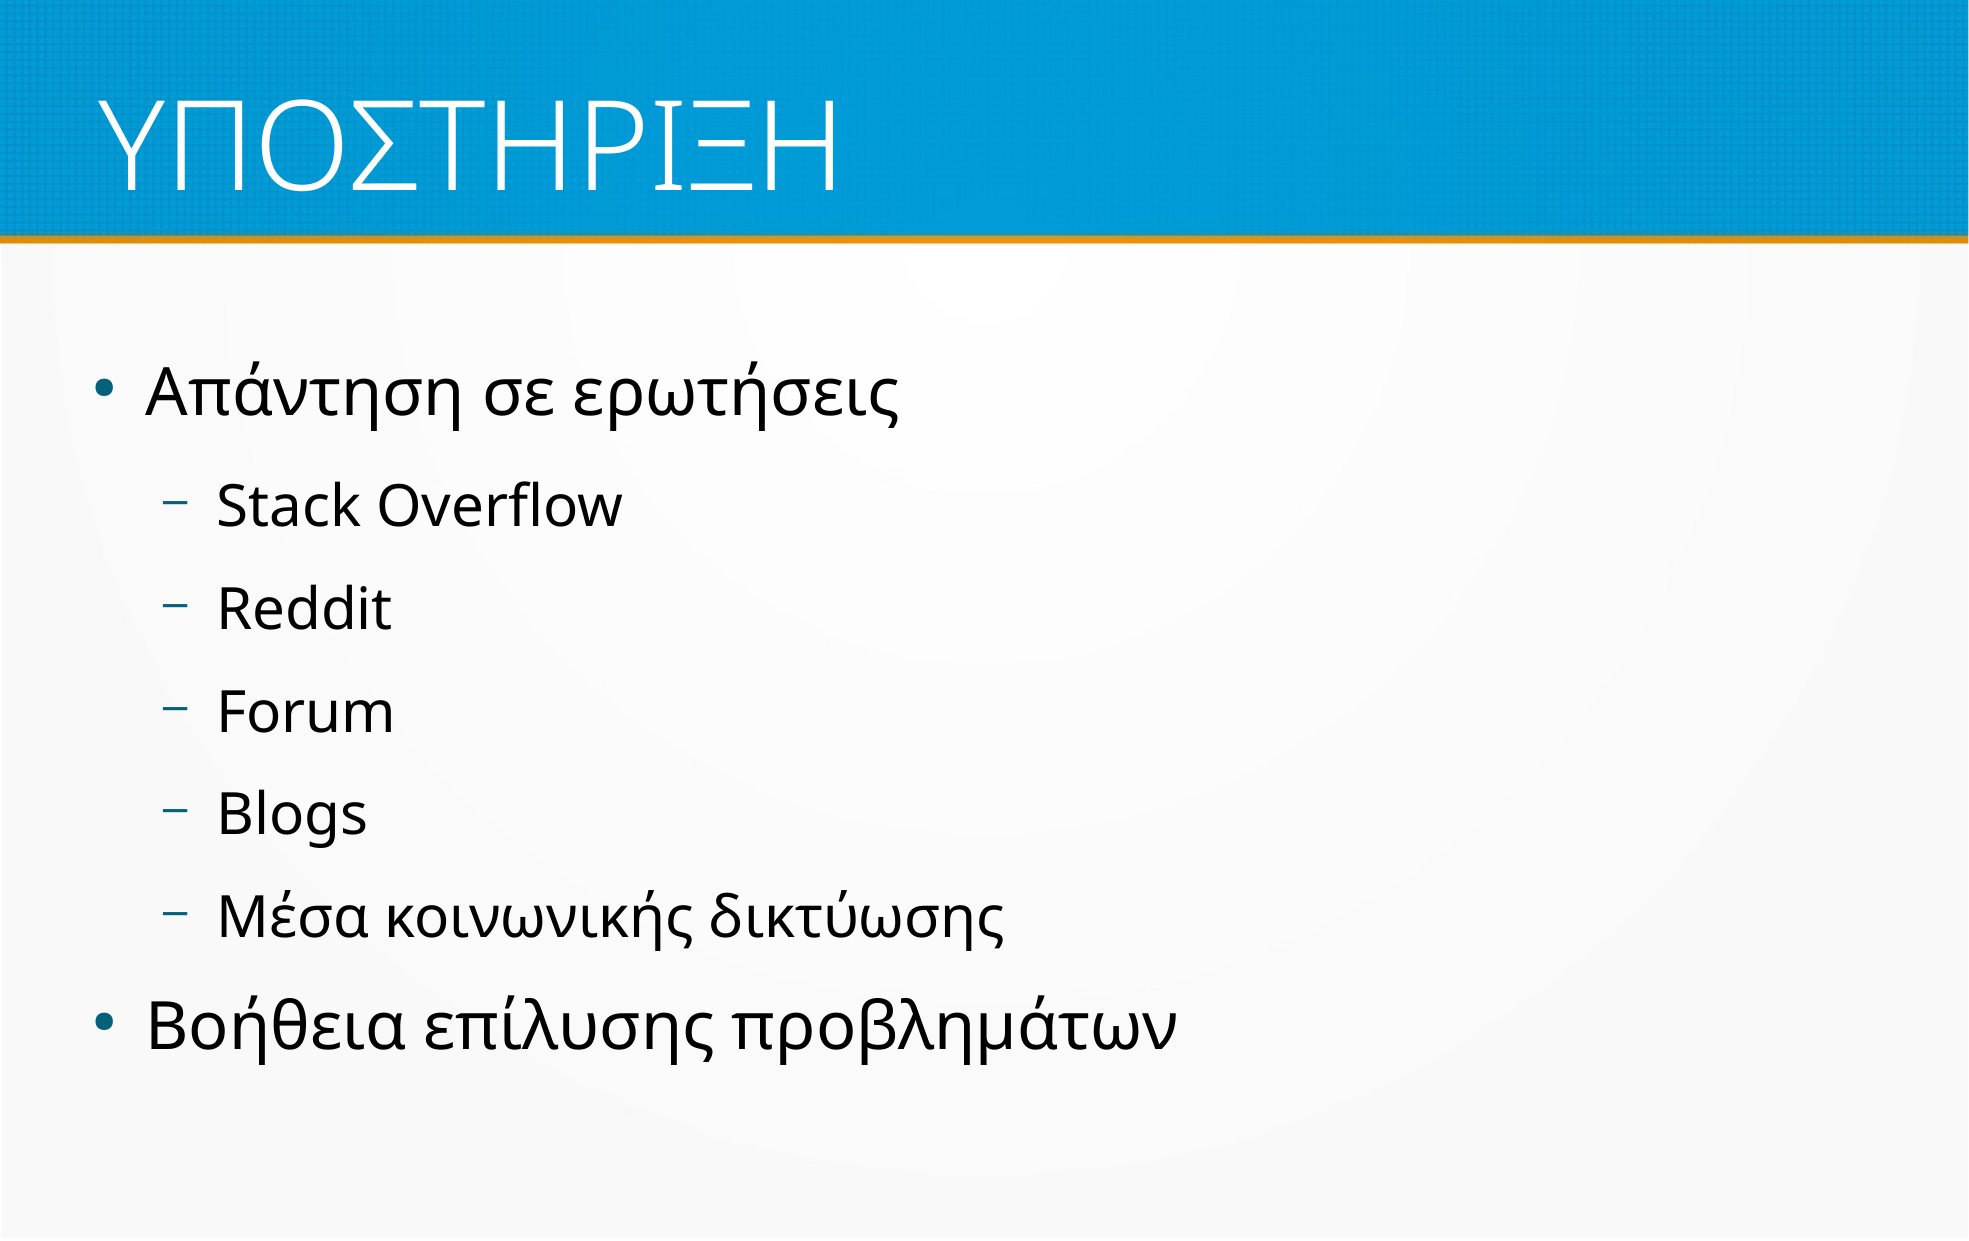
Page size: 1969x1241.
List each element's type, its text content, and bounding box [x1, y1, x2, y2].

list Απάντηση σε ερωτήσεις Stack Overflow Reddit Forum Blogs Μέσα κοινωνικής δικτύωσης Βοήθεια επίλυσης προβλημάτων [74, 344, 1878, 1110]
title ΥΠΟΣΤΗΡΙΞΗ [98, 19, 1870, 227]
picture [0, 233, 1969, 1241]
